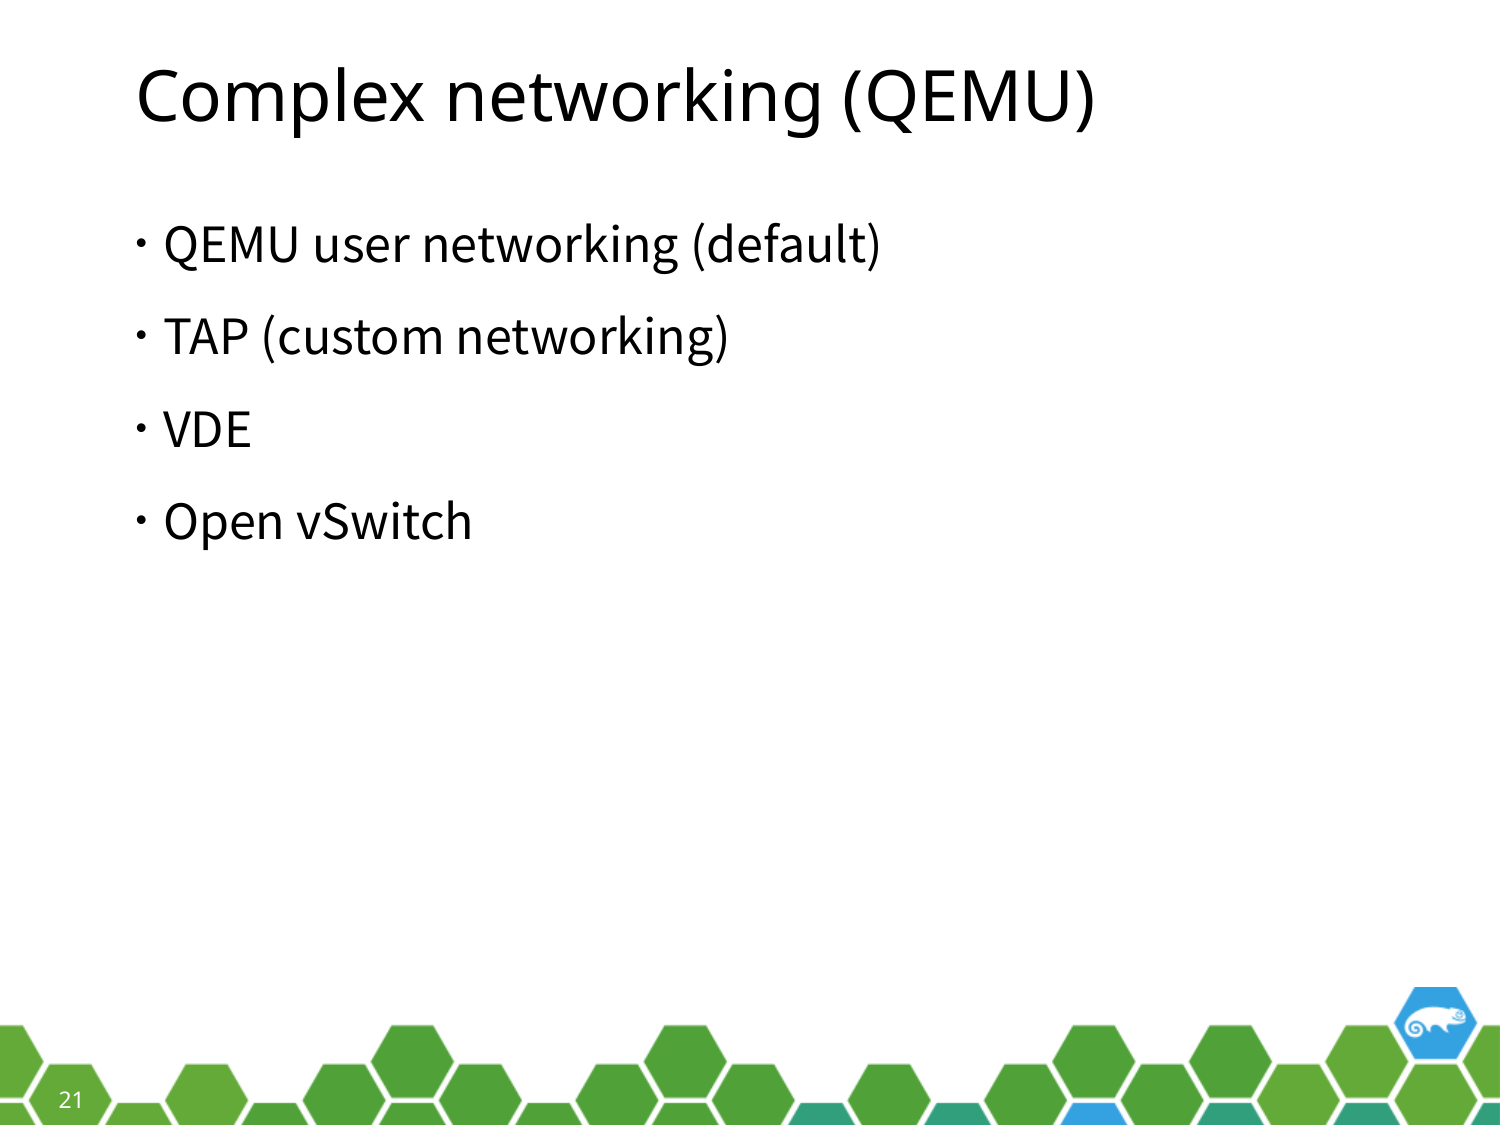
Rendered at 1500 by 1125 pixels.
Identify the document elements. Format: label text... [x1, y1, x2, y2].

title Complex networking (QEMU) [135, 12, 1372, 175]
picture [0, 987, 1500, 1125]
list QEMU user networking (default) TAP (custom networking) VDE Open vSwitch [135, 209, 1372, 862]
